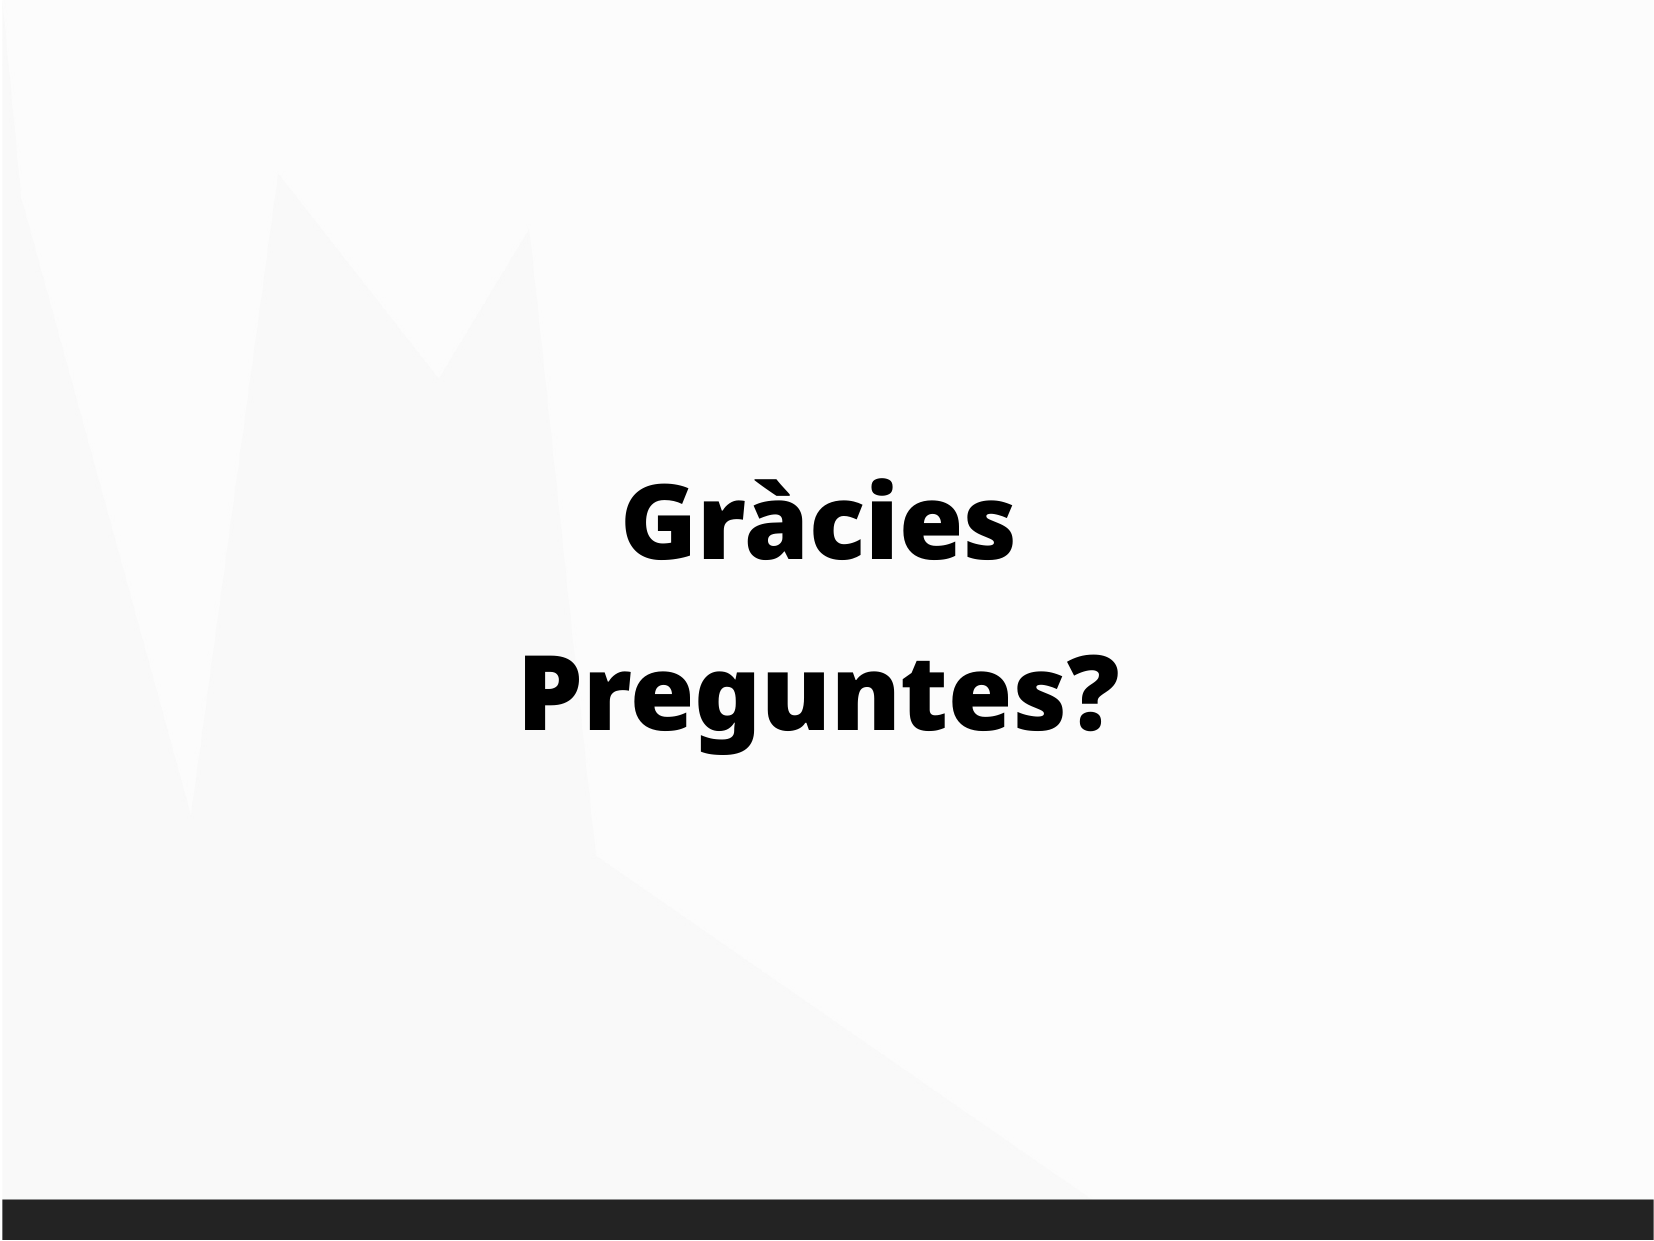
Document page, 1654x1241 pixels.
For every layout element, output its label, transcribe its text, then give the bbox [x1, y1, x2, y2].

list Gràcies Preguntes? [75, 447, 1564, 751]
picture [2, 0, 1654, 1241]
